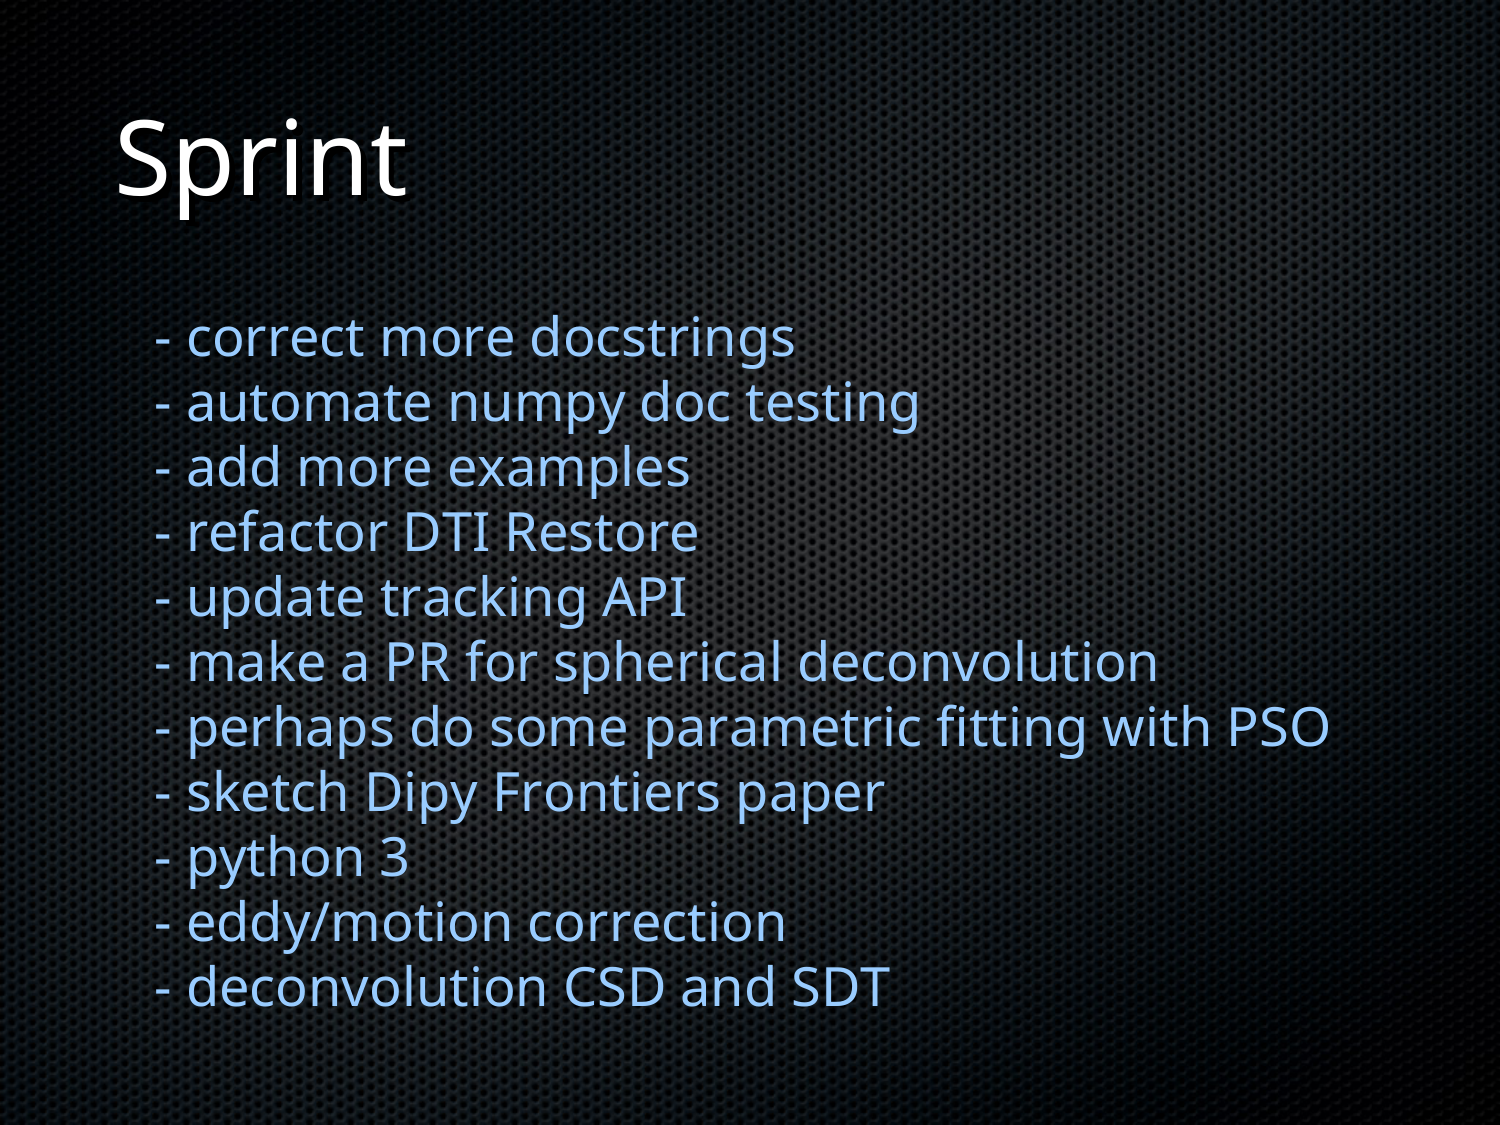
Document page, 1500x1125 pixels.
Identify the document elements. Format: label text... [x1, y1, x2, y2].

title Sprint [106, 82, 1411, 225]
text_box - correct more docstrings - automate numpy doc testing - add more examples - refactor DTI Restore - update tracking API - make a PR for spherical deconvolution - perhaps do some parametric fitting with PSO - sketch Dipy Frontiers paper - python 3 - eddy/motion correction - deconvolution CSD and SDT [139, 295, 1430, 1090]
picture [0, 0, 1500, 1125]
